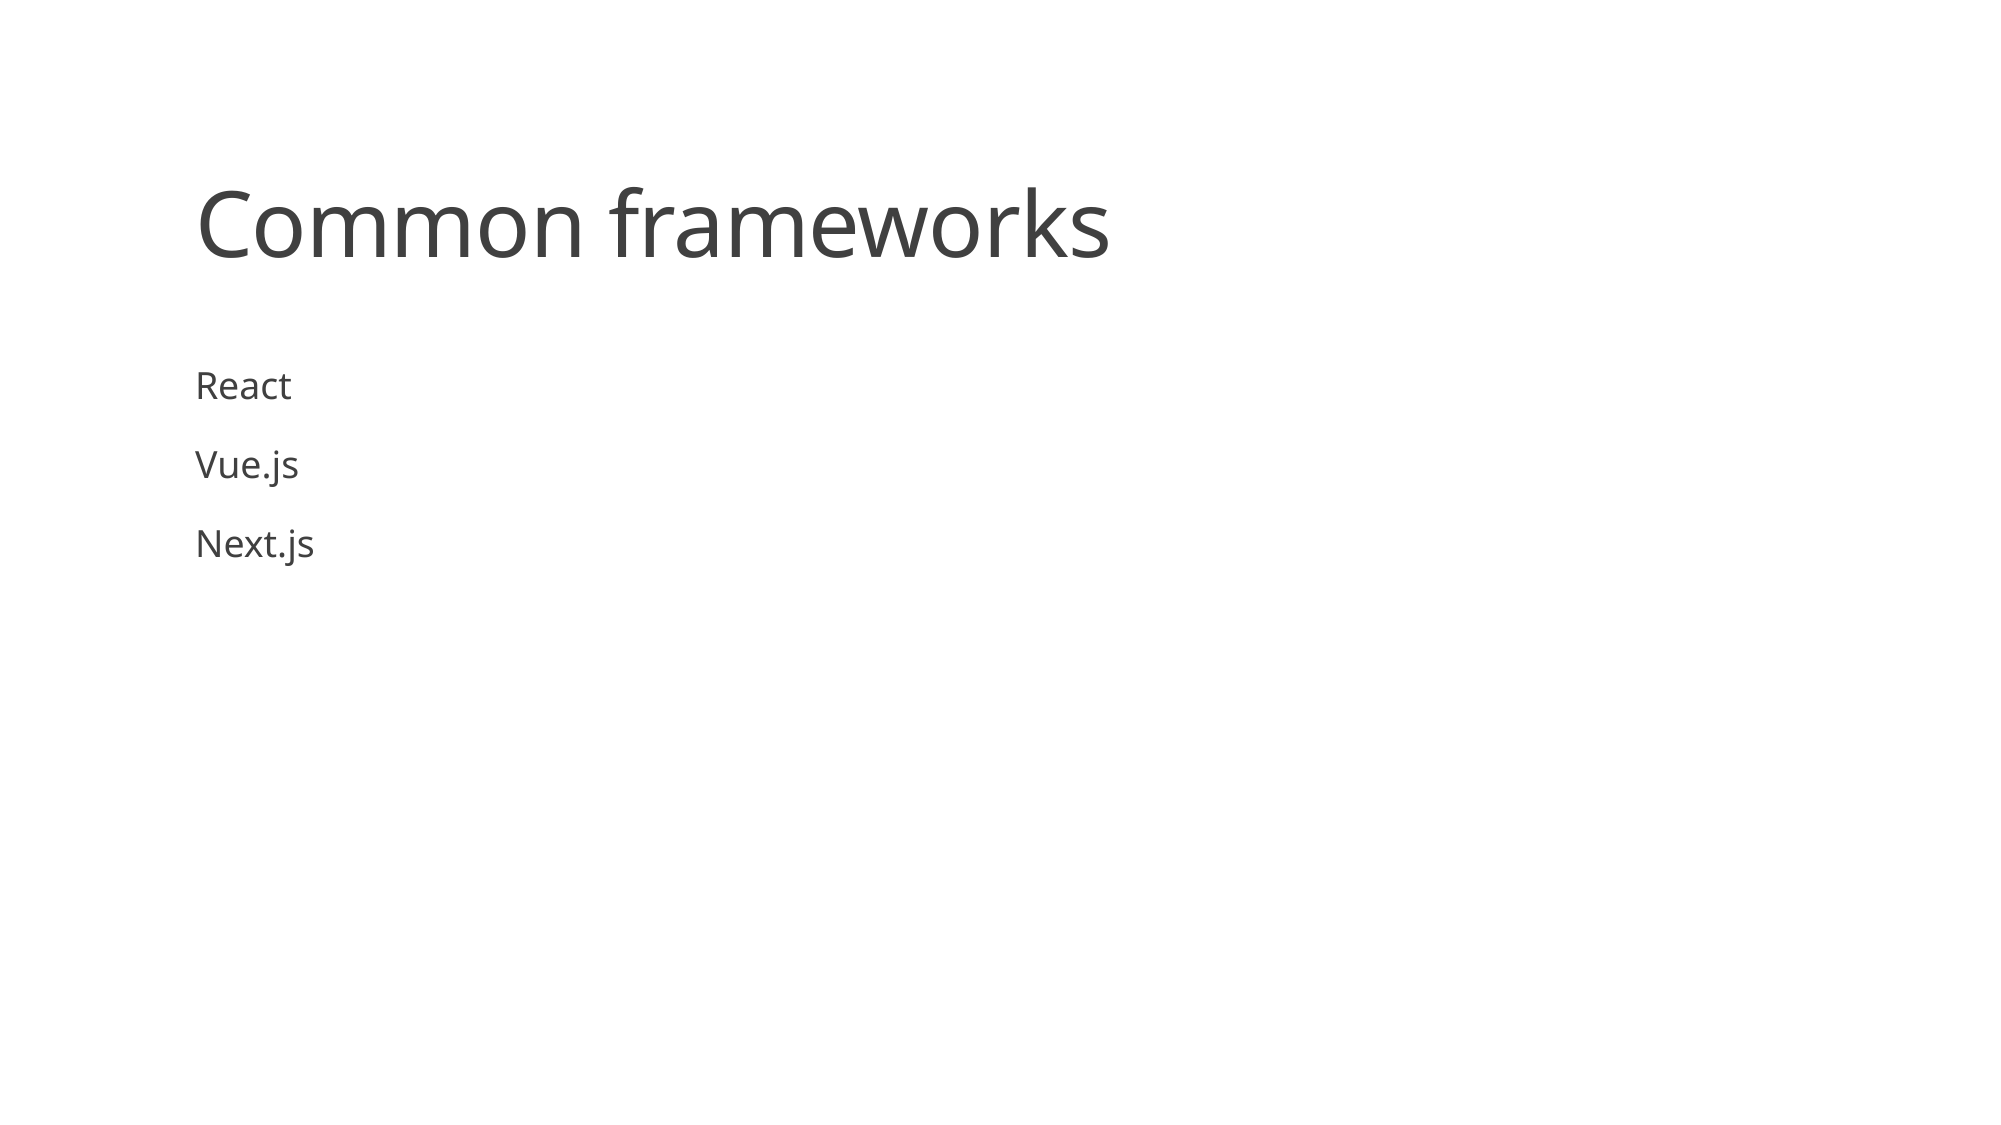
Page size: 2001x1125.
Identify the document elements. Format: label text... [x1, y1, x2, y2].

title Common frameworks [180, 47, 1831, 286]
list React Vue.js Next.js [180, 345, 1831, 963]
